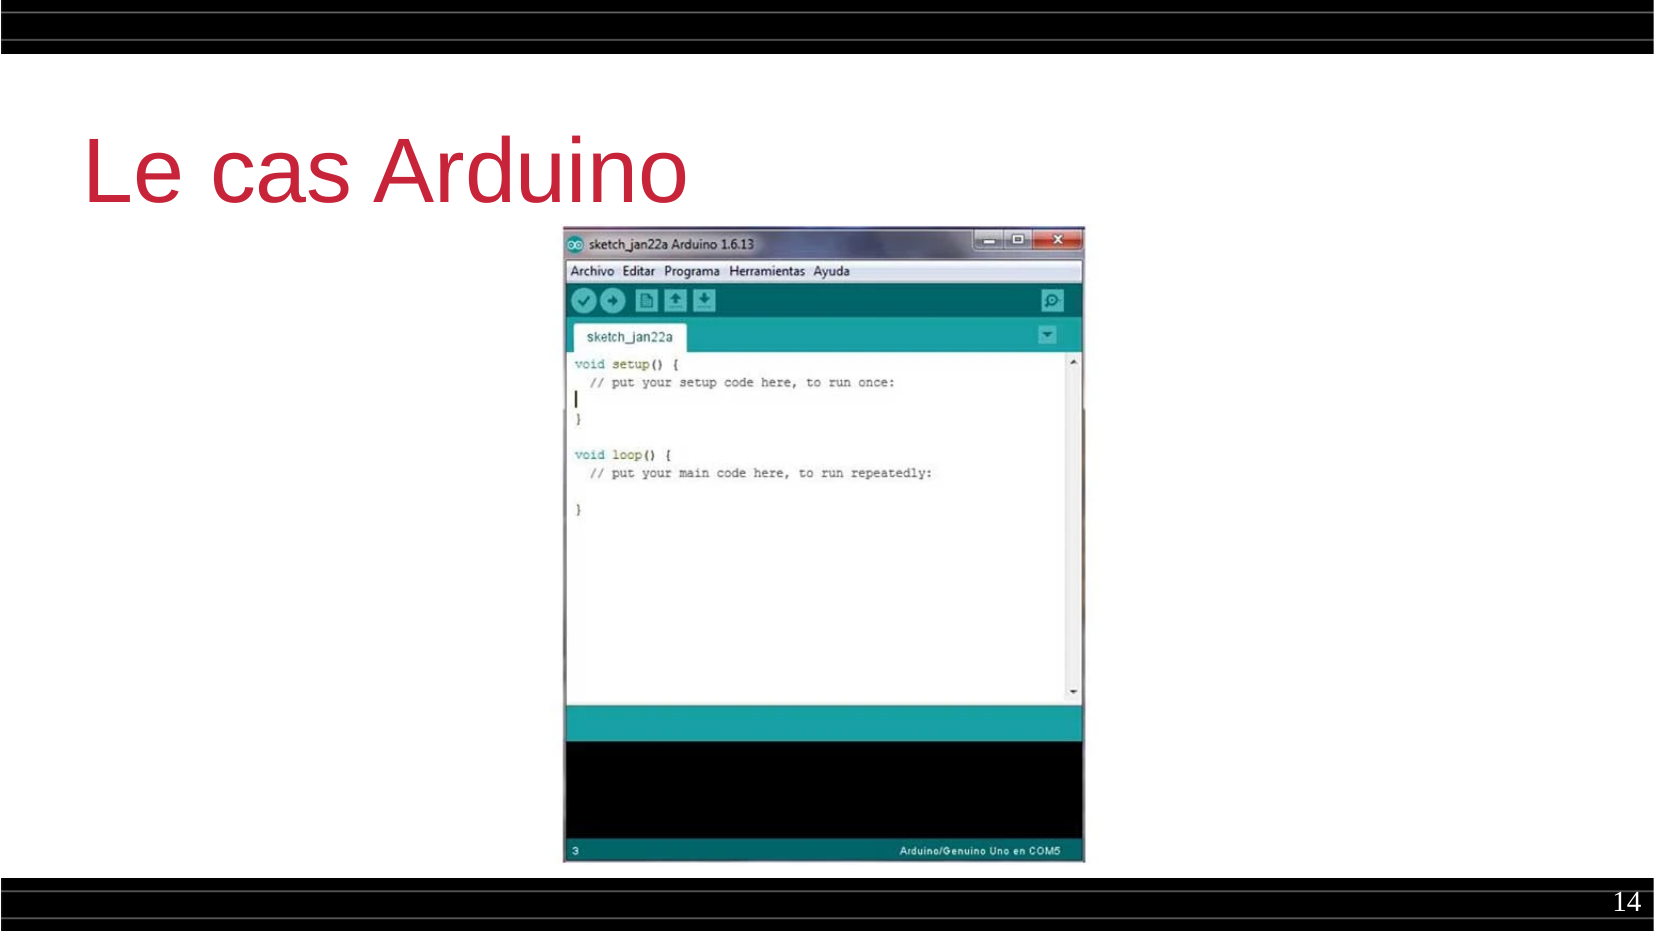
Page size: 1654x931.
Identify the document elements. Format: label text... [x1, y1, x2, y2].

picture [1, 878, 1654, 931]
picture [398, 224, 1252, 865]
title Le cas Arduino [82, 92, 1571, 249]
picture [1, 0, 1654, 54]
